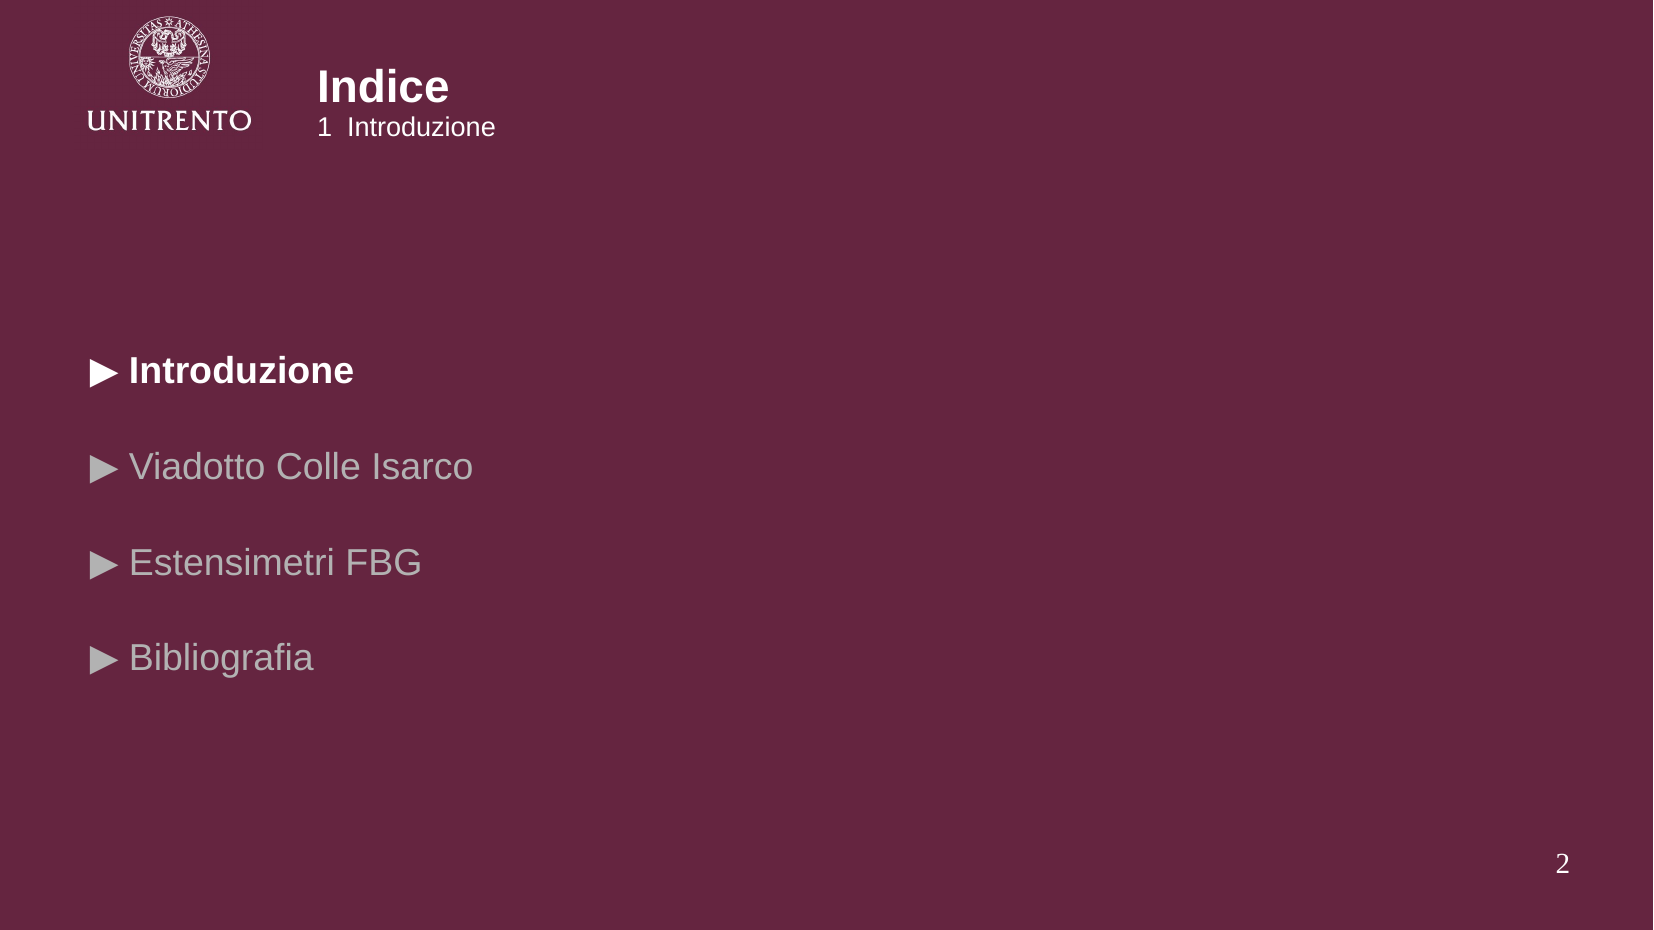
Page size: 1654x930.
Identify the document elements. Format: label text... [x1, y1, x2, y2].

text_box Indice 1 Introduzione [302, 53, 603, 151]
text_box ▶ Introduzione ▶ Viadotto Colle Isarco ▶ Estensimetri FBG ▶ Bibliografia [75, 300, 788, 782]
picture [74, 0, 263, 151]
